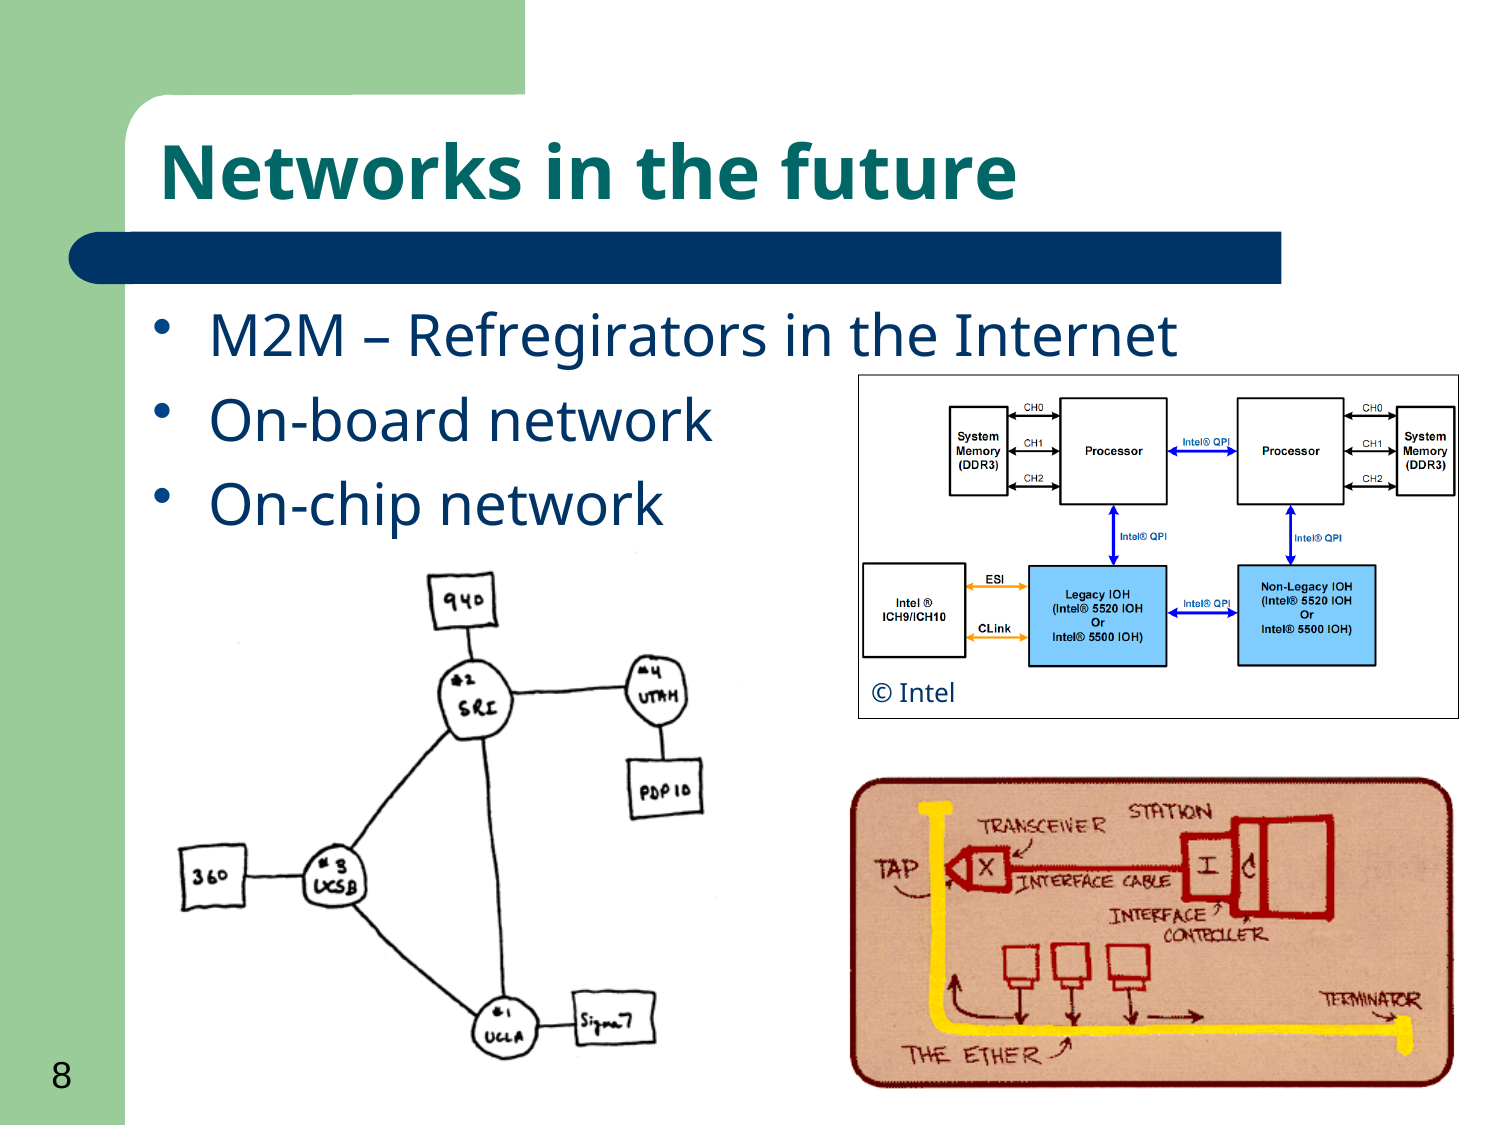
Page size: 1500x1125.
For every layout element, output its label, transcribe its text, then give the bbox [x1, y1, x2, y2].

picture [844, 772, 1459, 1095]
picture [856, 373, 1459, 719]
picture [147, 550, 739, 1089]
list M2M – Refregirators in the Internet On-board network On-chip network [137, 290, 1400, 1107]
text_box © Intel [856, 668, 1233, 716]
title Networks in the future [143, 109, 1427, 224]
